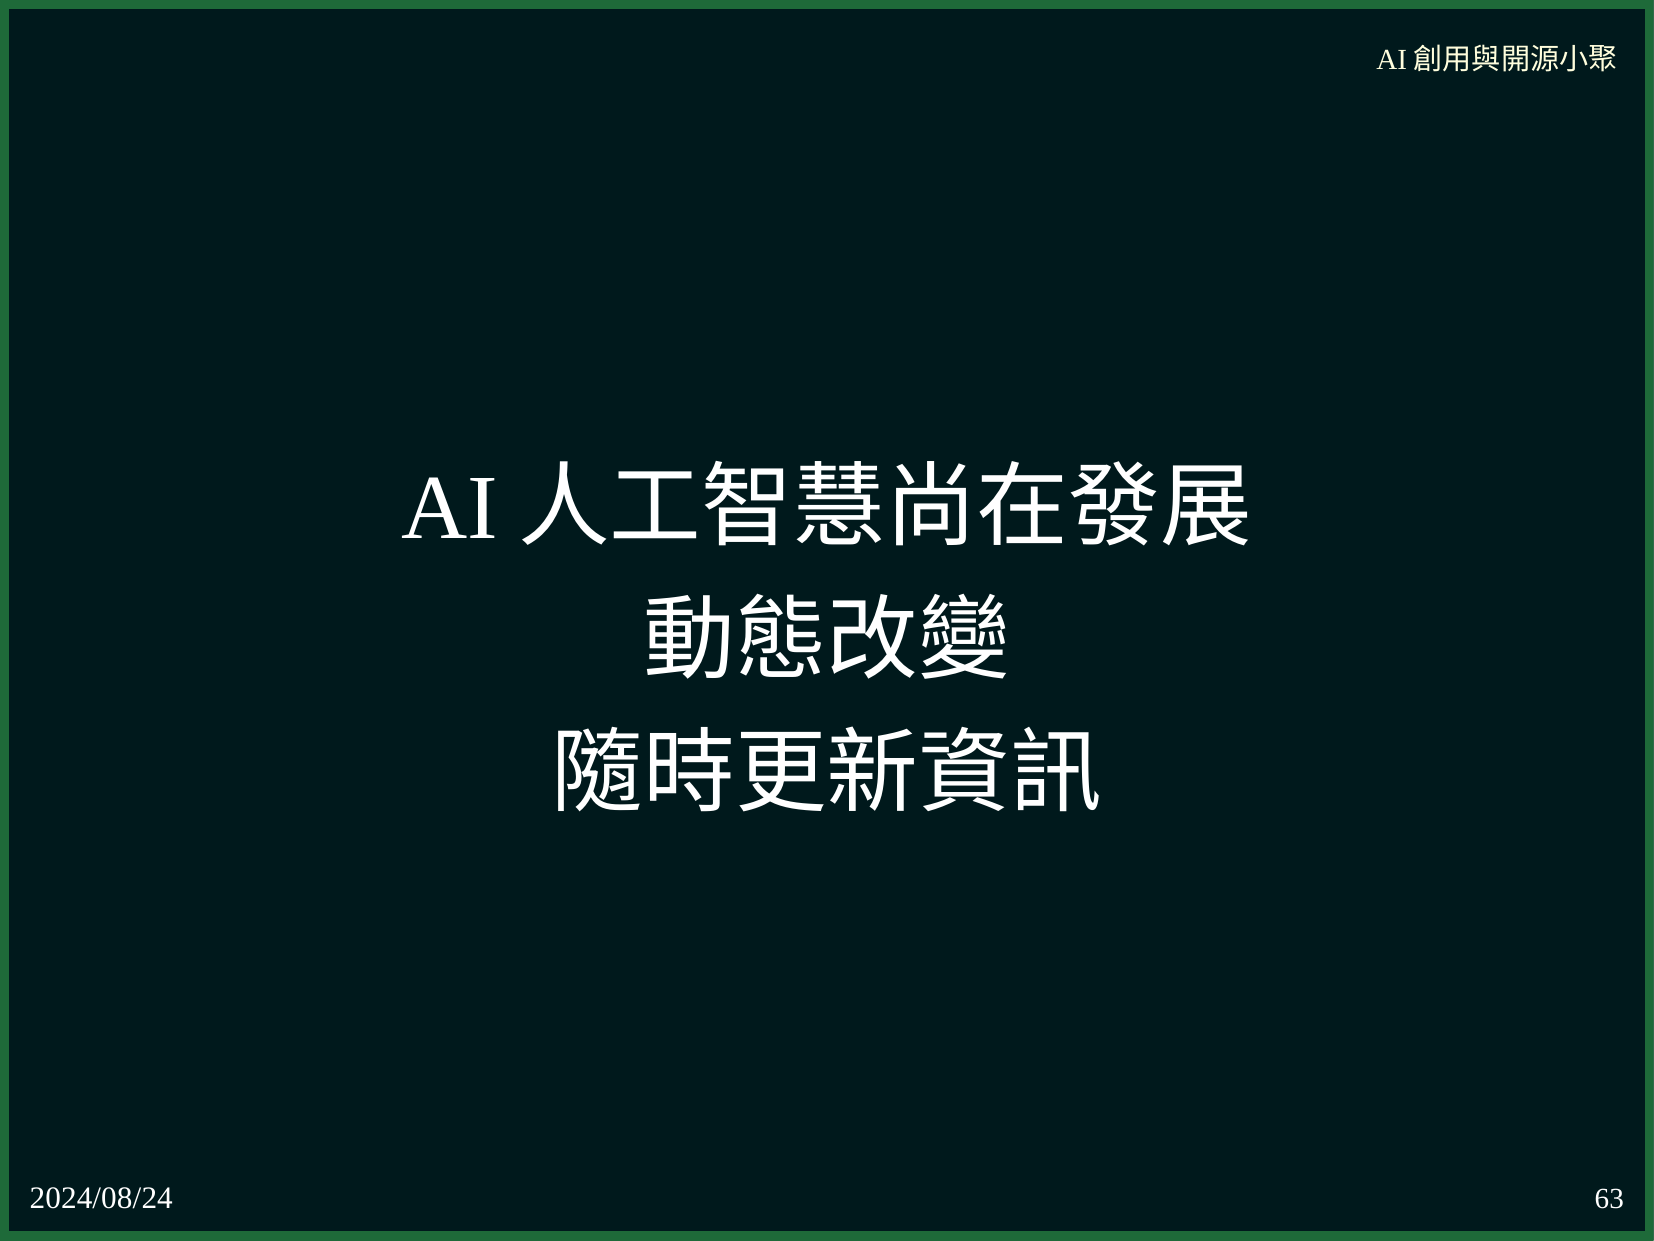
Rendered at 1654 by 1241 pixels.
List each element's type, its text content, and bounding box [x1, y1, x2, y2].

title AI人工智慧尚在發展 動態改變 隨時更新資訊 [82, 289, 1571, 974]
